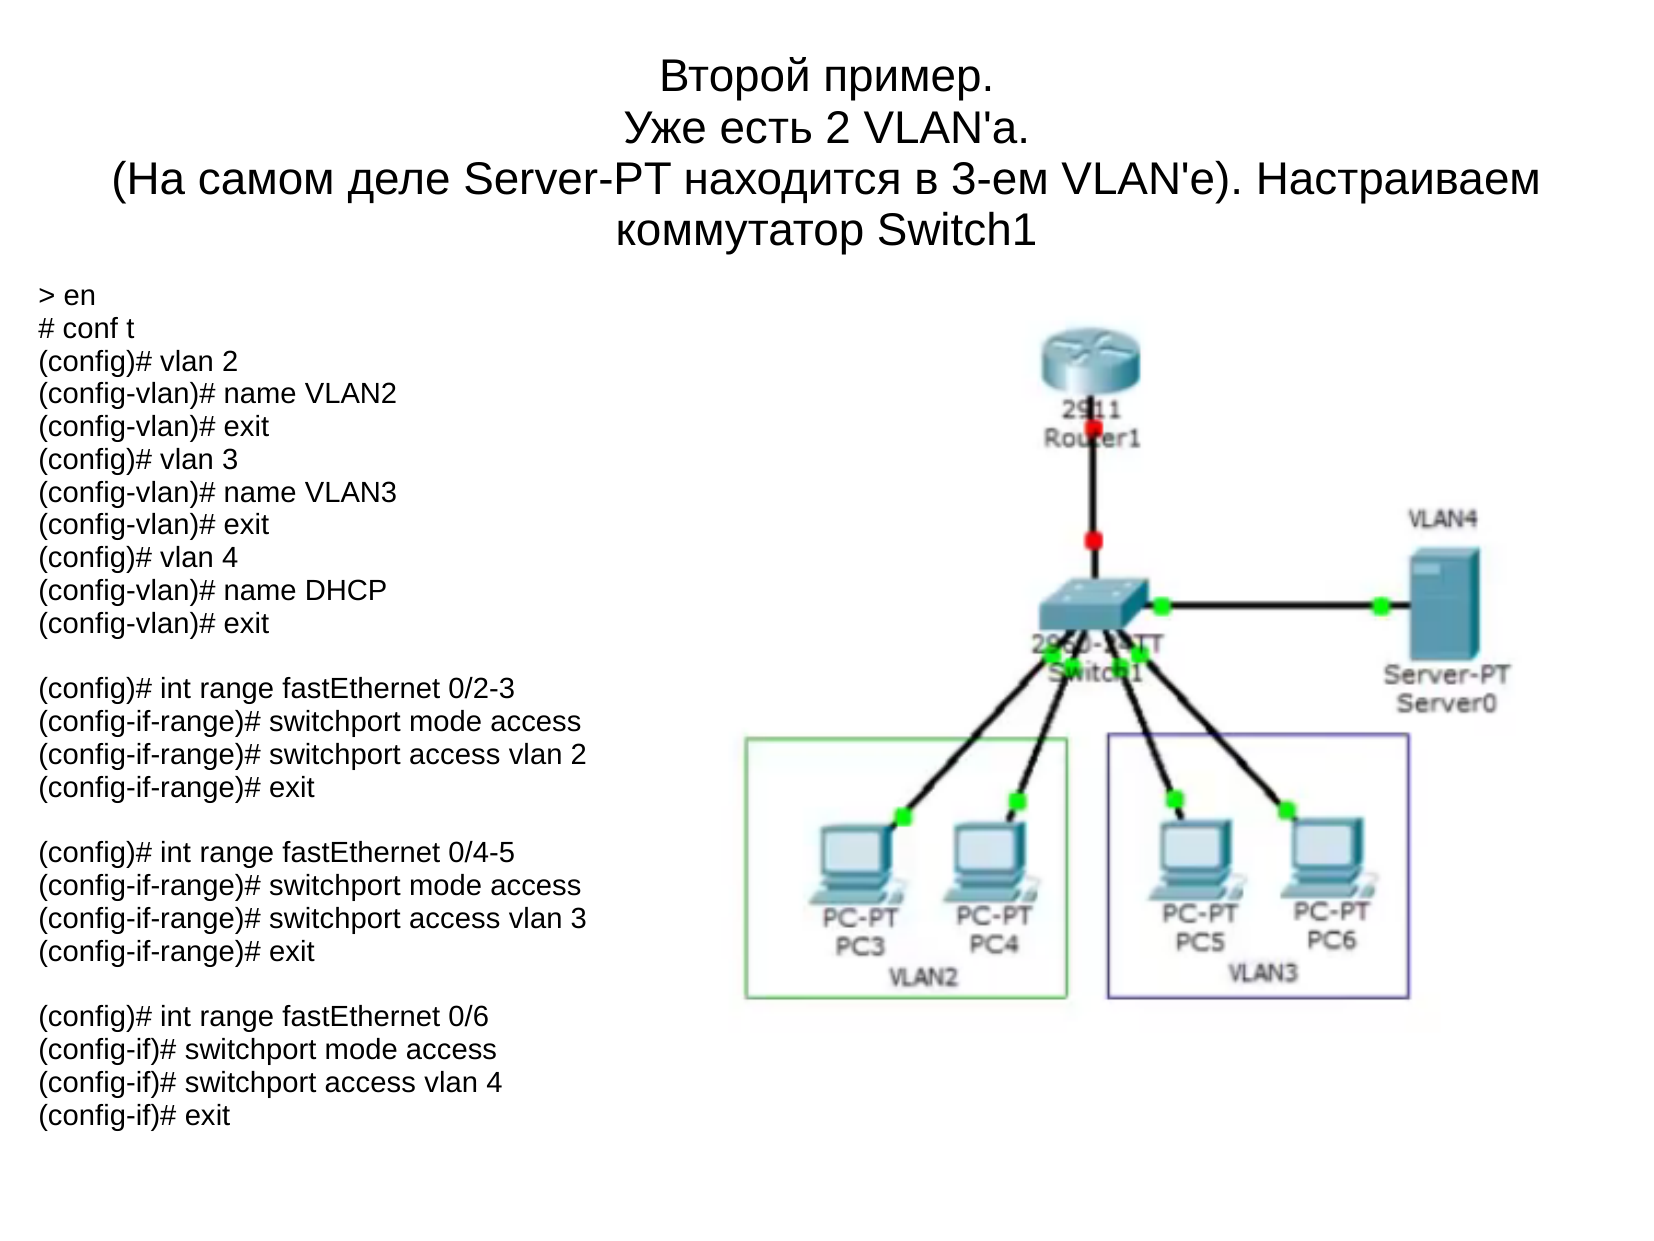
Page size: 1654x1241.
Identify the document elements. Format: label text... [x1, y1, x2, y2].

picture [714, 271, 1583, 1057]
text_box > en # conf t (config)# vlan 2 (config-vlan)# name VLAN2 (config-vlan)# exit (config)# vlan 3 (config-vlan)# name VLAN3 (config-vlan)# exit (config)# vlan 4 (config-vlan)# name DHCP (config-vlan)# exit (config)# int range fastEthernet 0/2-3 (config-if-range)# switchport mode access (config-if-range)# switchport access vlan 2 (config-if-range)# exit (config)# int range fastEthernet 0/4-5 (config-if-range)# switchport mode access (config-if-range)# switchport access vlan 3 (config-if-range)# exit (config)# int range fastEthernet 0/6 (config-if)# switchport mode access (config-if)# switchport access vlan 4 (config-if)# exit [23, 271, 626, 1214]
title Второй пример. Уже есть 2 VLAN'a. (На самом деле Server-PT находится в 3-ем VLAN'е). Настраиваем коммутатор Switch1 [82, 49, 1571, 257]
